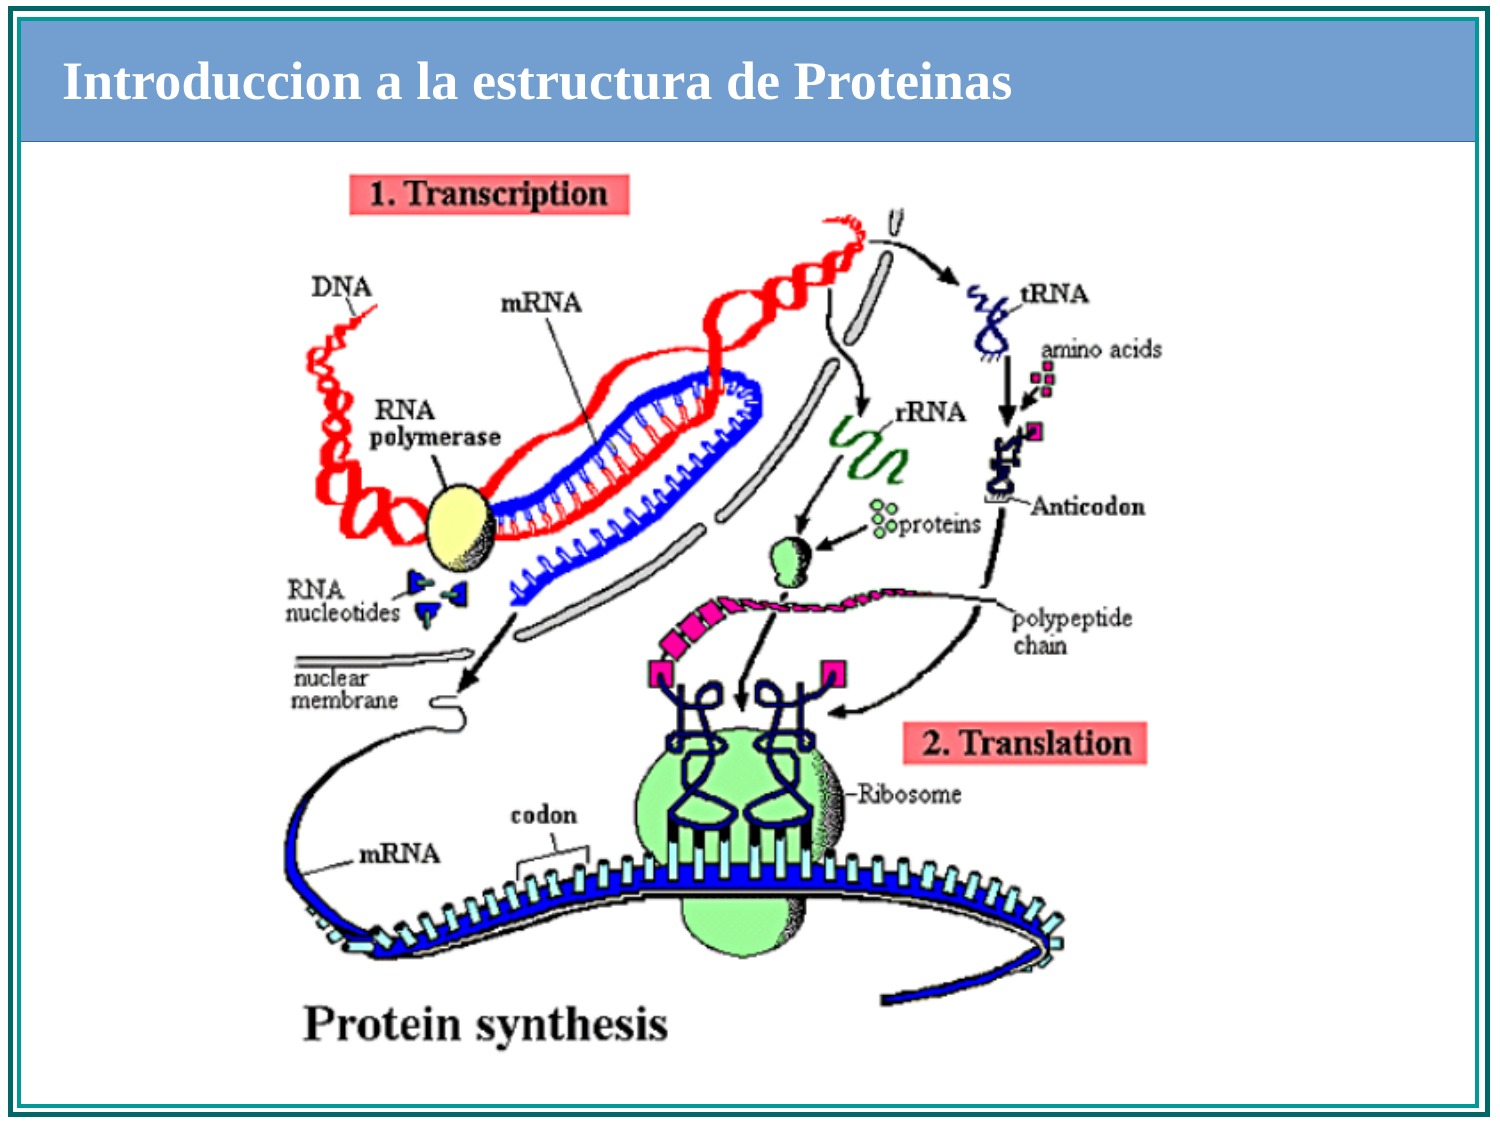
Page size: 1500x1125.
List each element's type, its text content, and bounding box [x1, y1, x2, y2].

text_box [21, 21, 1475, 142]
picture [177, 149, 1335, 1077]
text_box Introduccion a la estructura de Proteinas [47, 38, 1335, 142]
